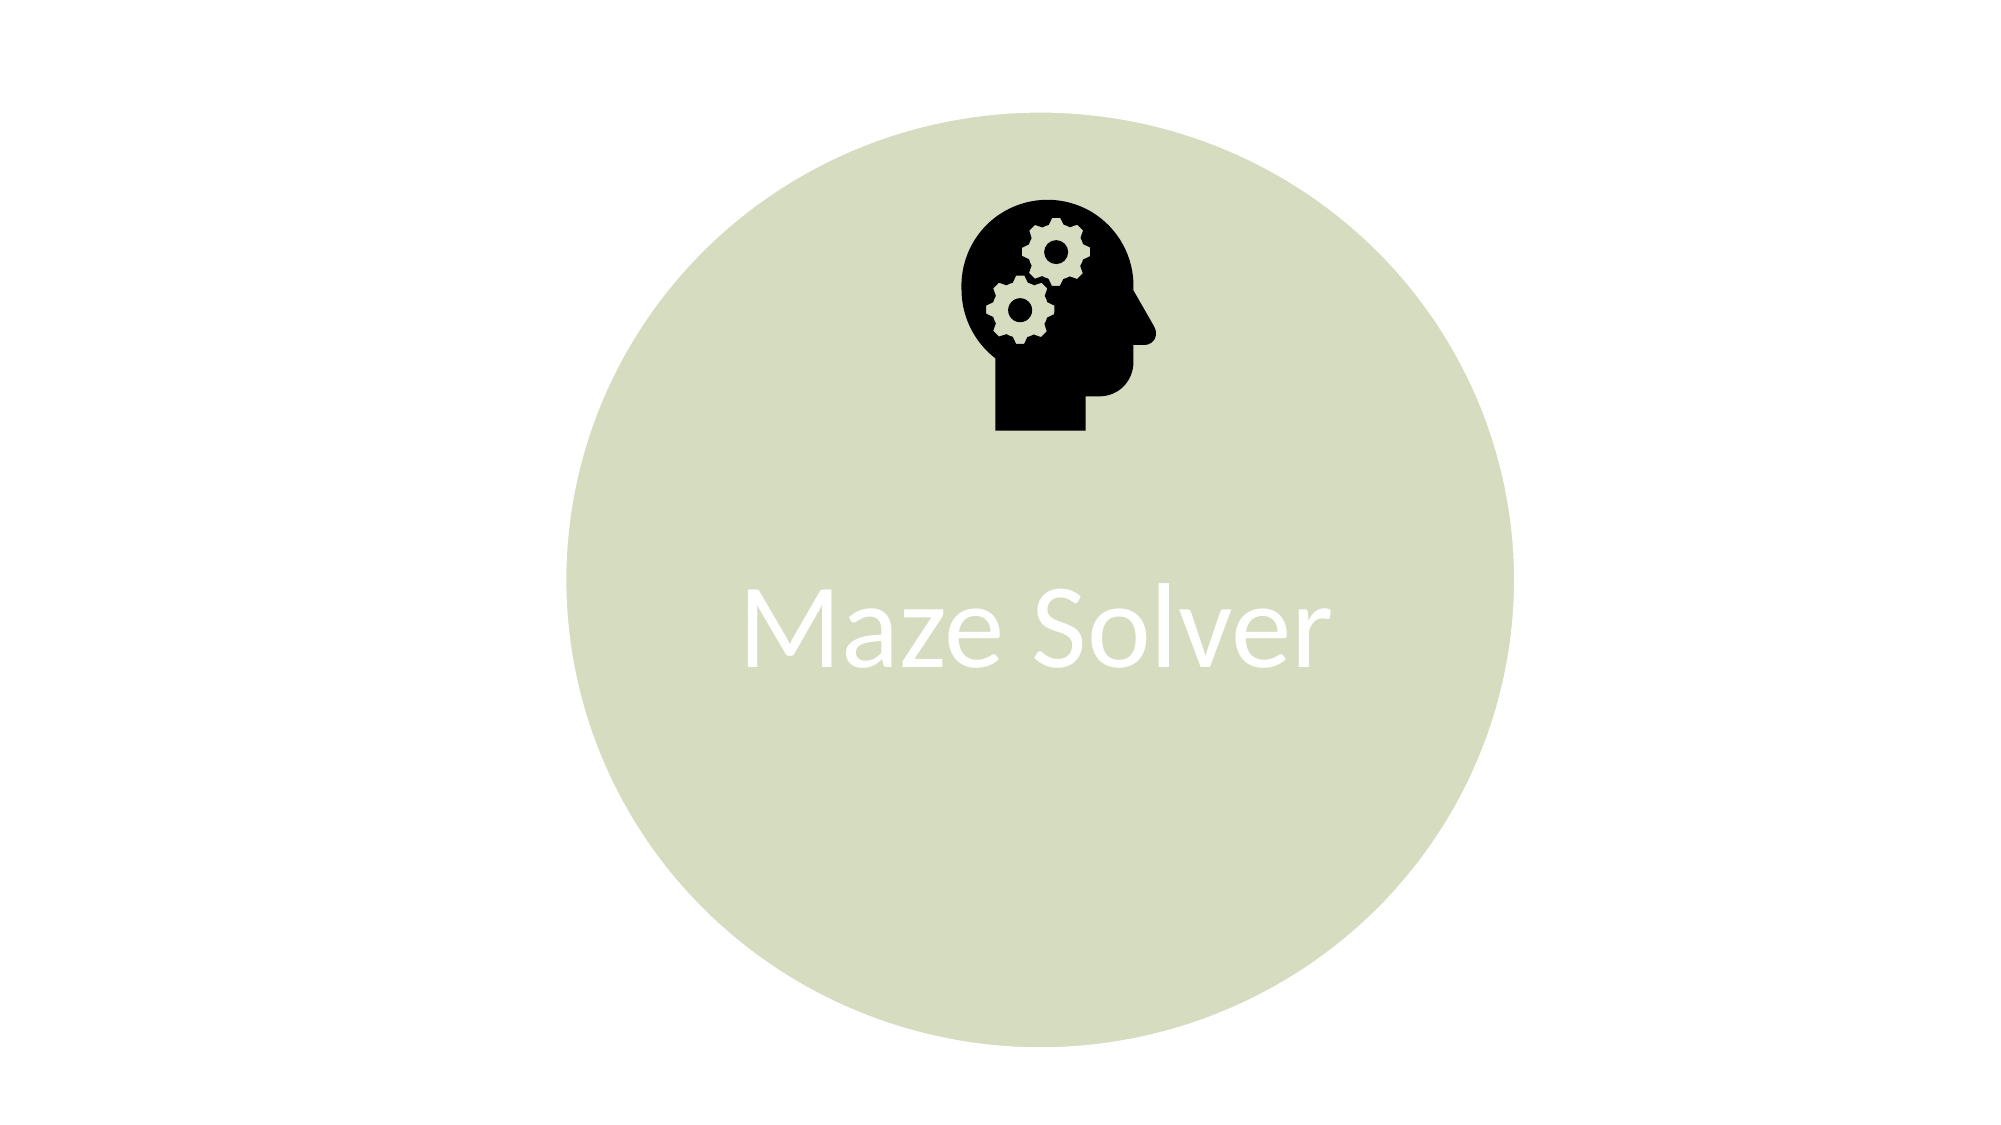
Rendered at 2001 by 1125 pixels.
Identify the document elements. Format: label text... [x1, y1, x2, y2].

text_box [555, 102, 1525, 1058]
picture [920, 182, 1198, 460]
text_box Maze Solver [598, 539, 1475, 701]
